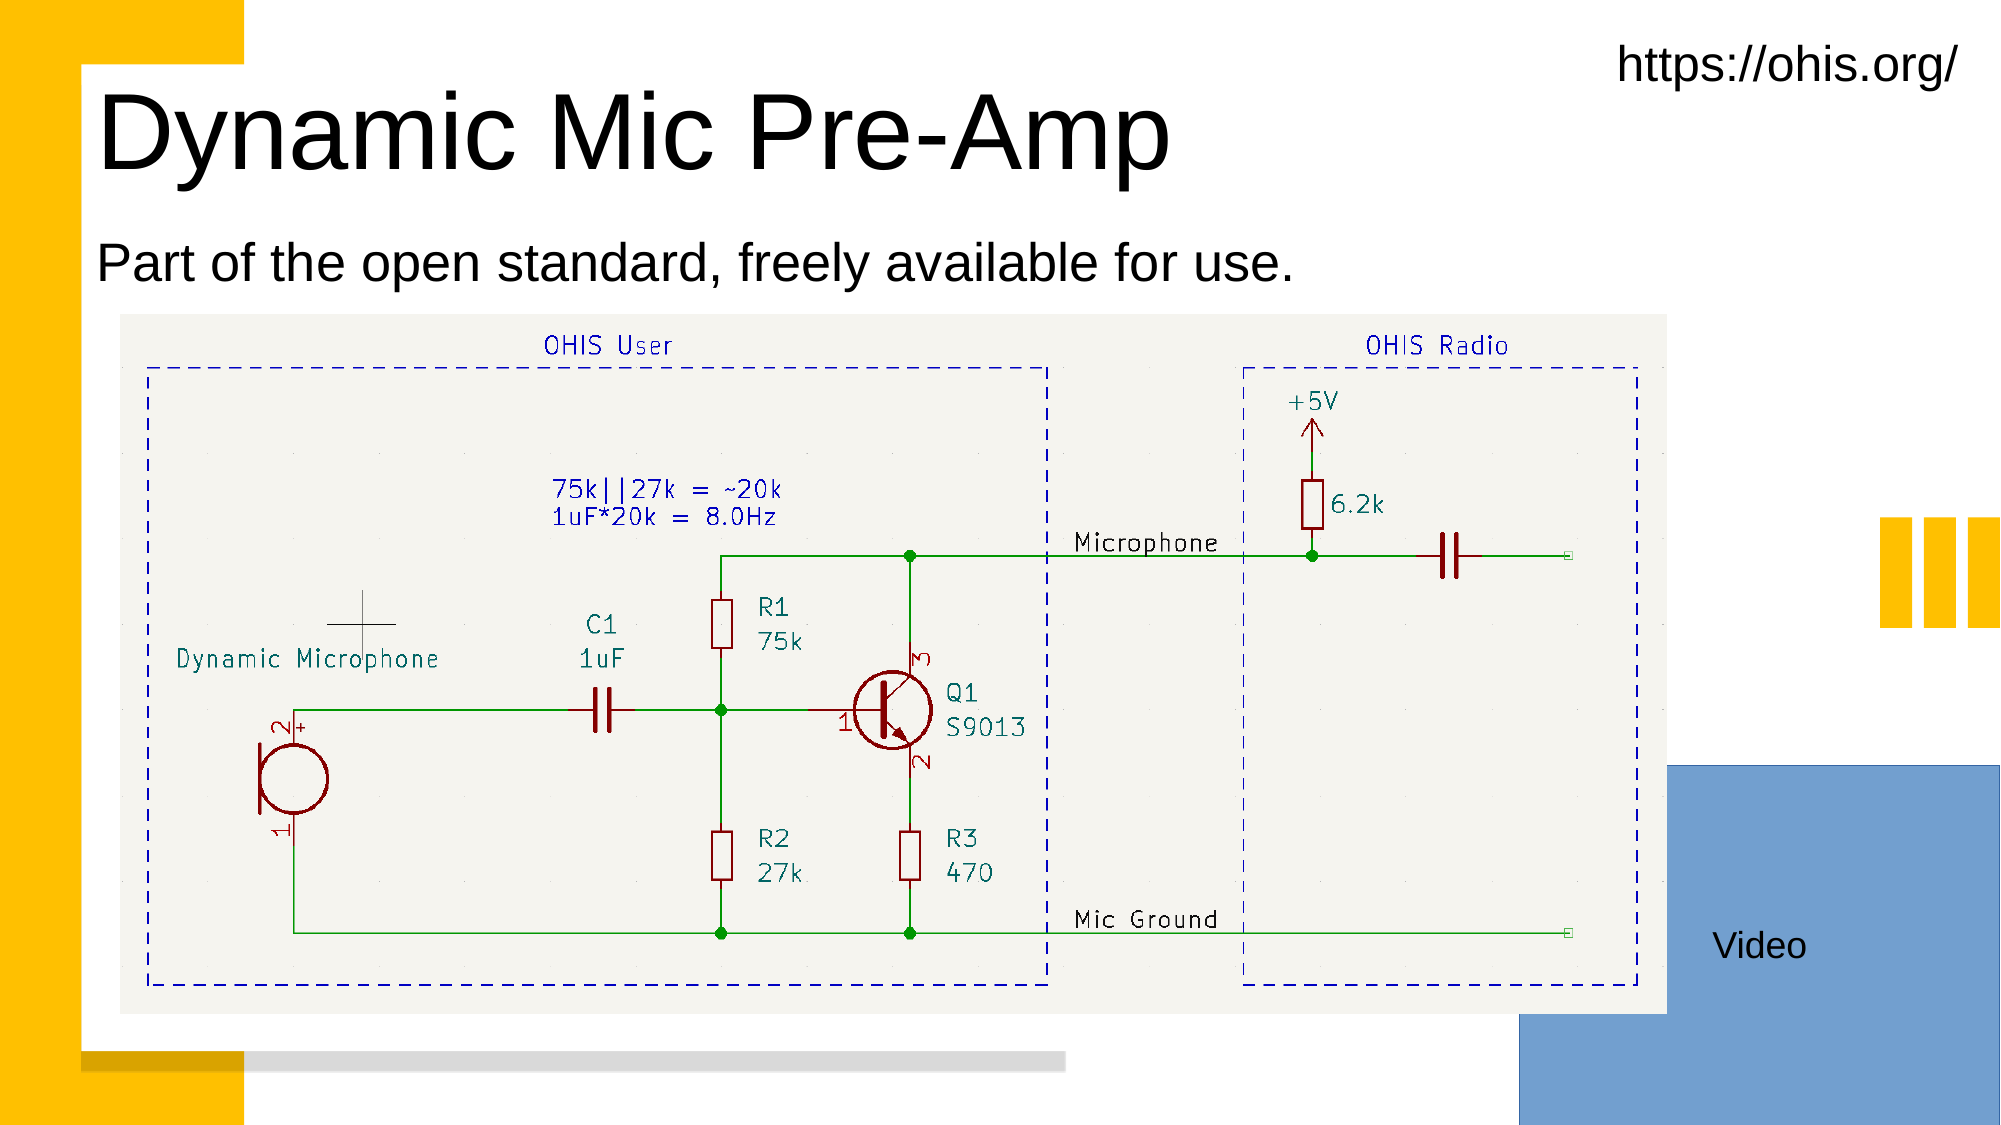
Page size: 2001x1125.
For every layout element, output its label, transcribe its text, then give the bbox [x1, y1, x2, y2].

picture [120, 314, 1667, 1014]
text_box https://ohis.org/ [1590, 29, 1974, 105]
text_box [0, 0, 2000, 1125]
text_box Dynamic Mic Pre-Amp [81, 64, 1921, 201]
text_box Video [1519, 765, 2000, 1125]
text_box Part of the open standard, freely available for use. [81, 224, 1471, 361]
